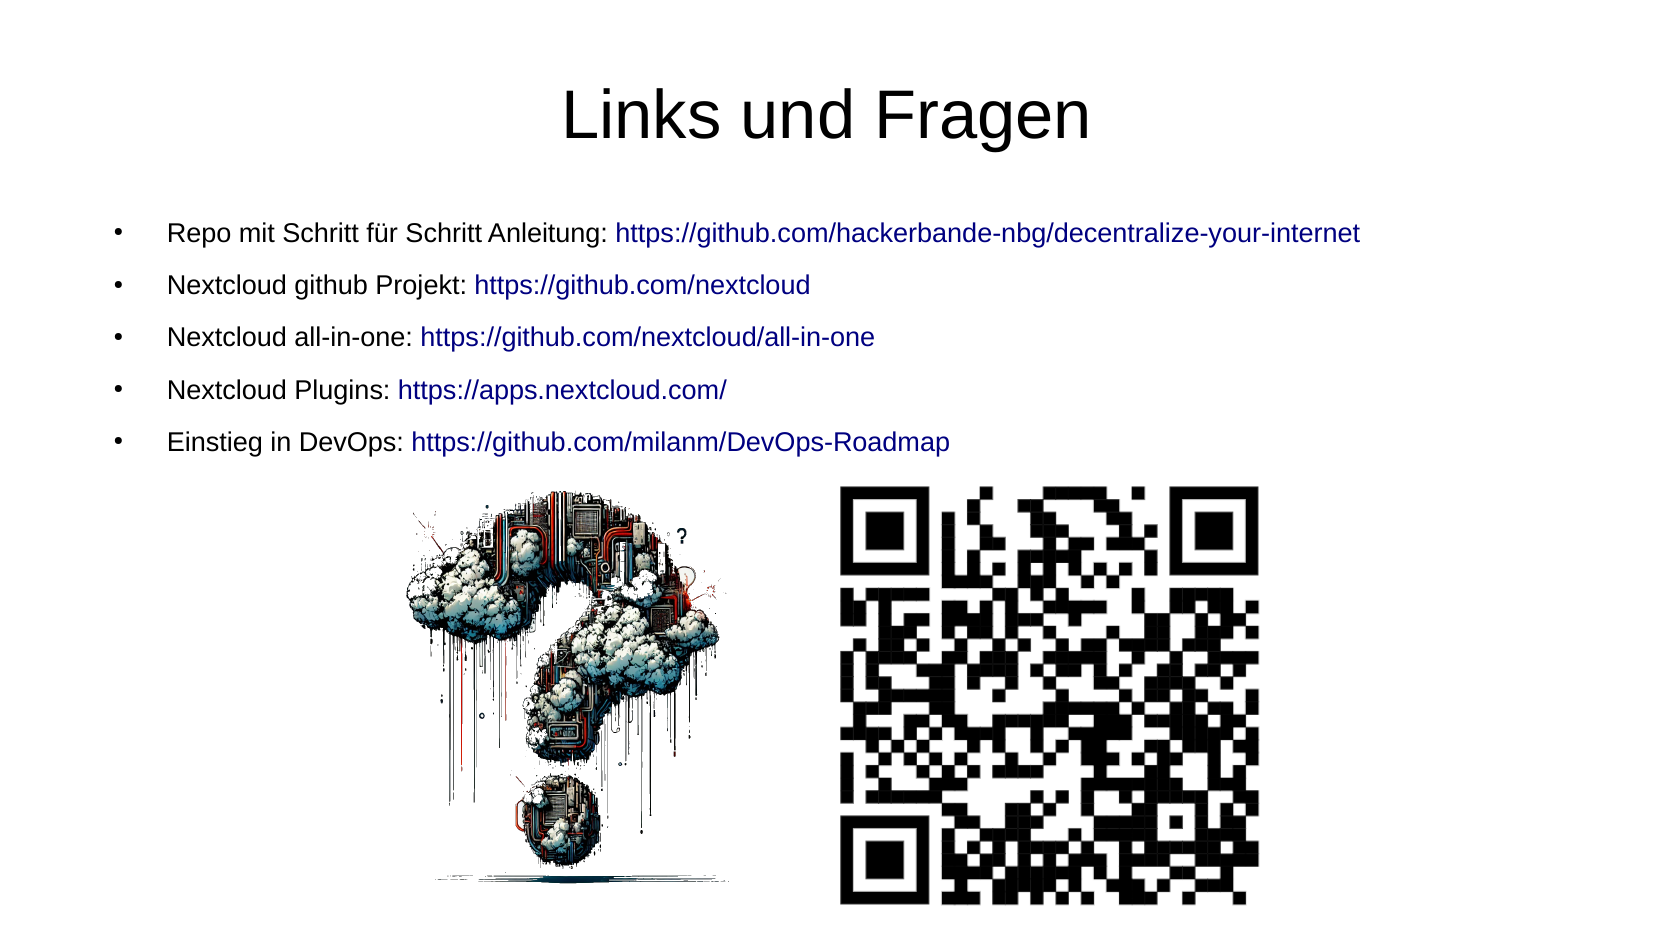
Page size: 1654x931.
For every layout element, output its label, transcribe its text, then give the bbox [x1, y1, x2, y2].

picture [833, 476, 1270, 916]
picture [383, 478, 739, 892]
list Repo mit Schritt für Schritt Anleitung: https://github.com/hackerbande-nbg/decentralize-your-internet Nextcloud github Projekt: https://github.com/nextcloud Nextcloud all-in-one: https://github.com/nextcloud/all-in-one Nextcloud Plugins: https://apps.nextcloud.com/ Einstieg in DevOps: https://github.com/milanm/DevOps-Roadmap [82, 217, 1571, 668]
title Links und Fragen [82, 37, 1571, 193]
